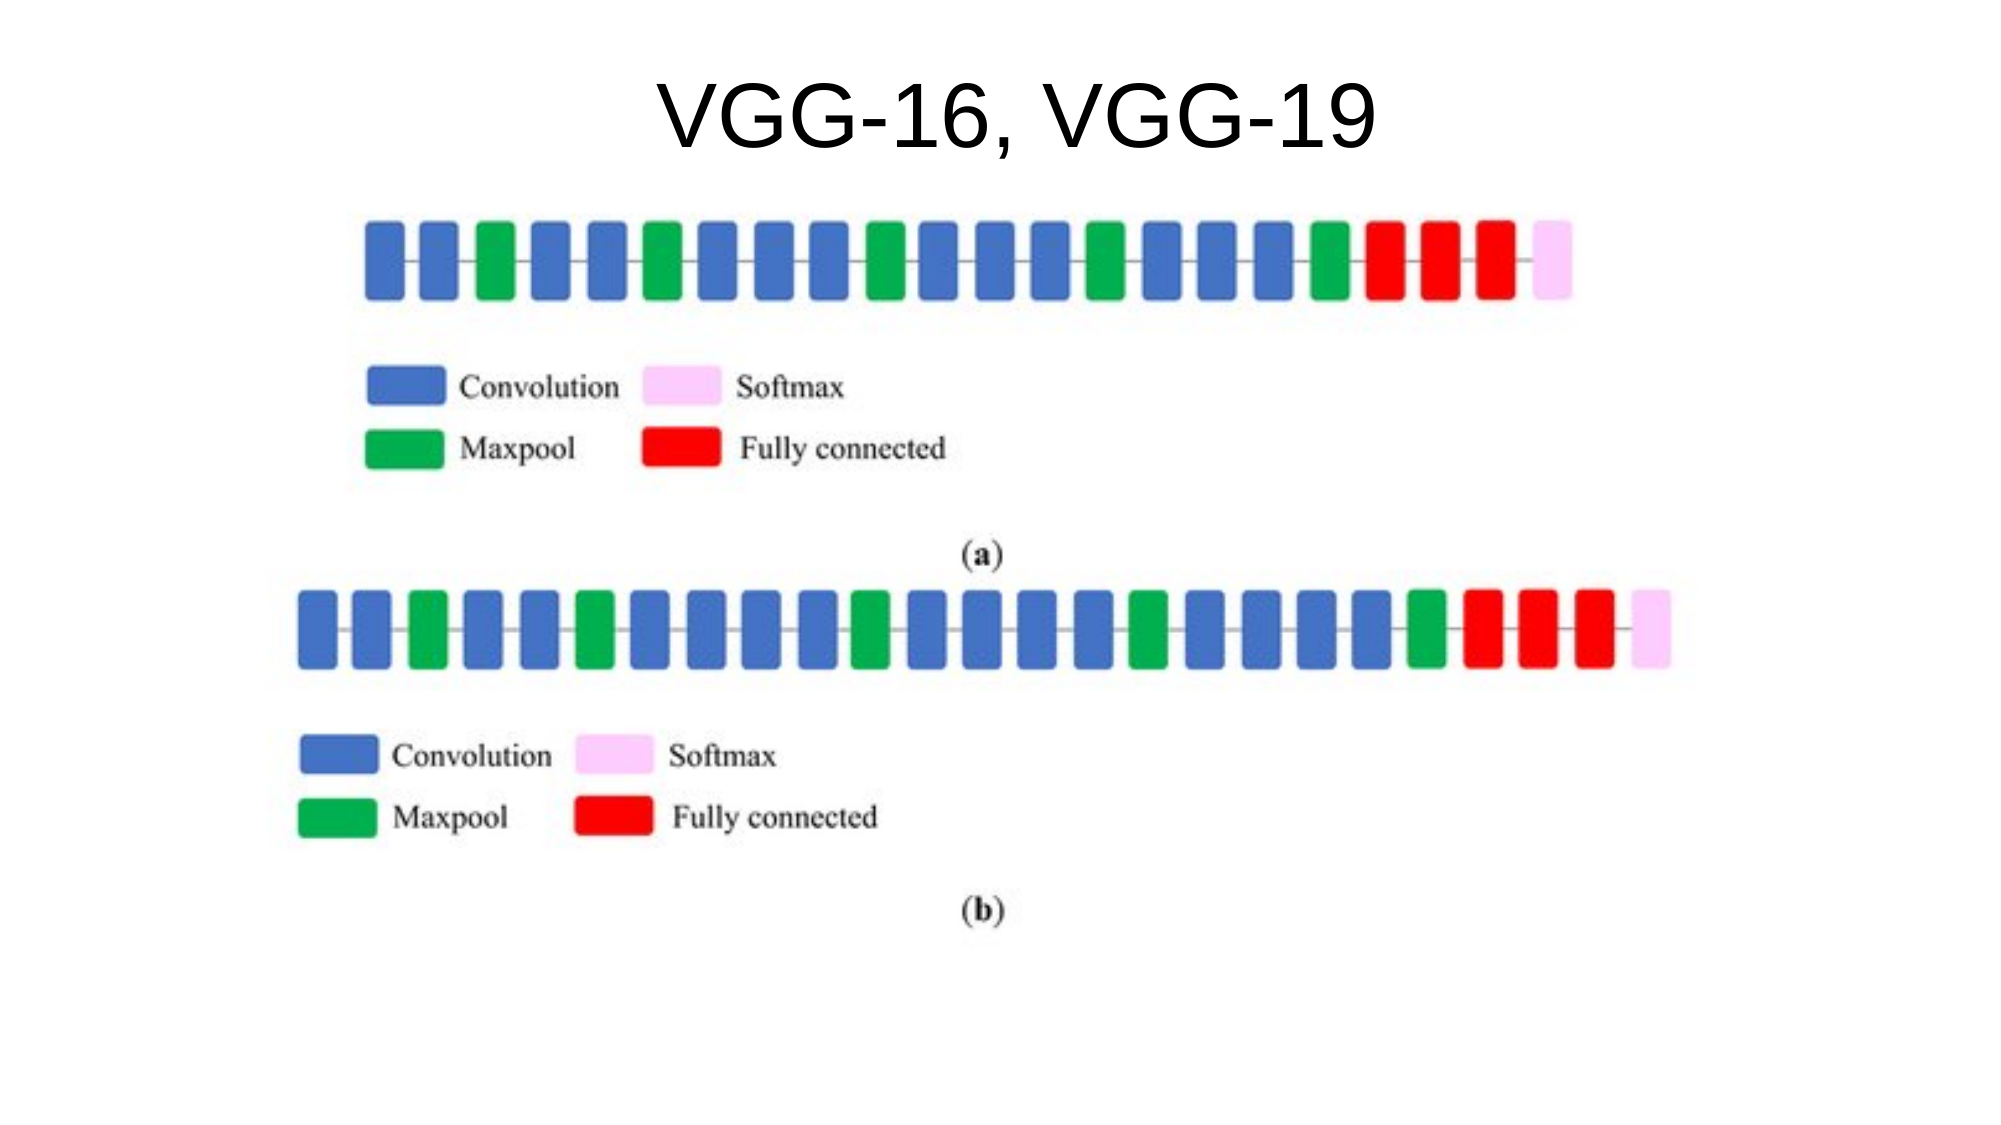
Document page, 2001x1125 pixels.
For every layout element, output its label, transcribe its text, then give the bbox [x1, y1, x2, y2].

picture [190, 174, 1776, 968]
text_box VGG-16, VGG-19 [641, 48, 1403, 175]
